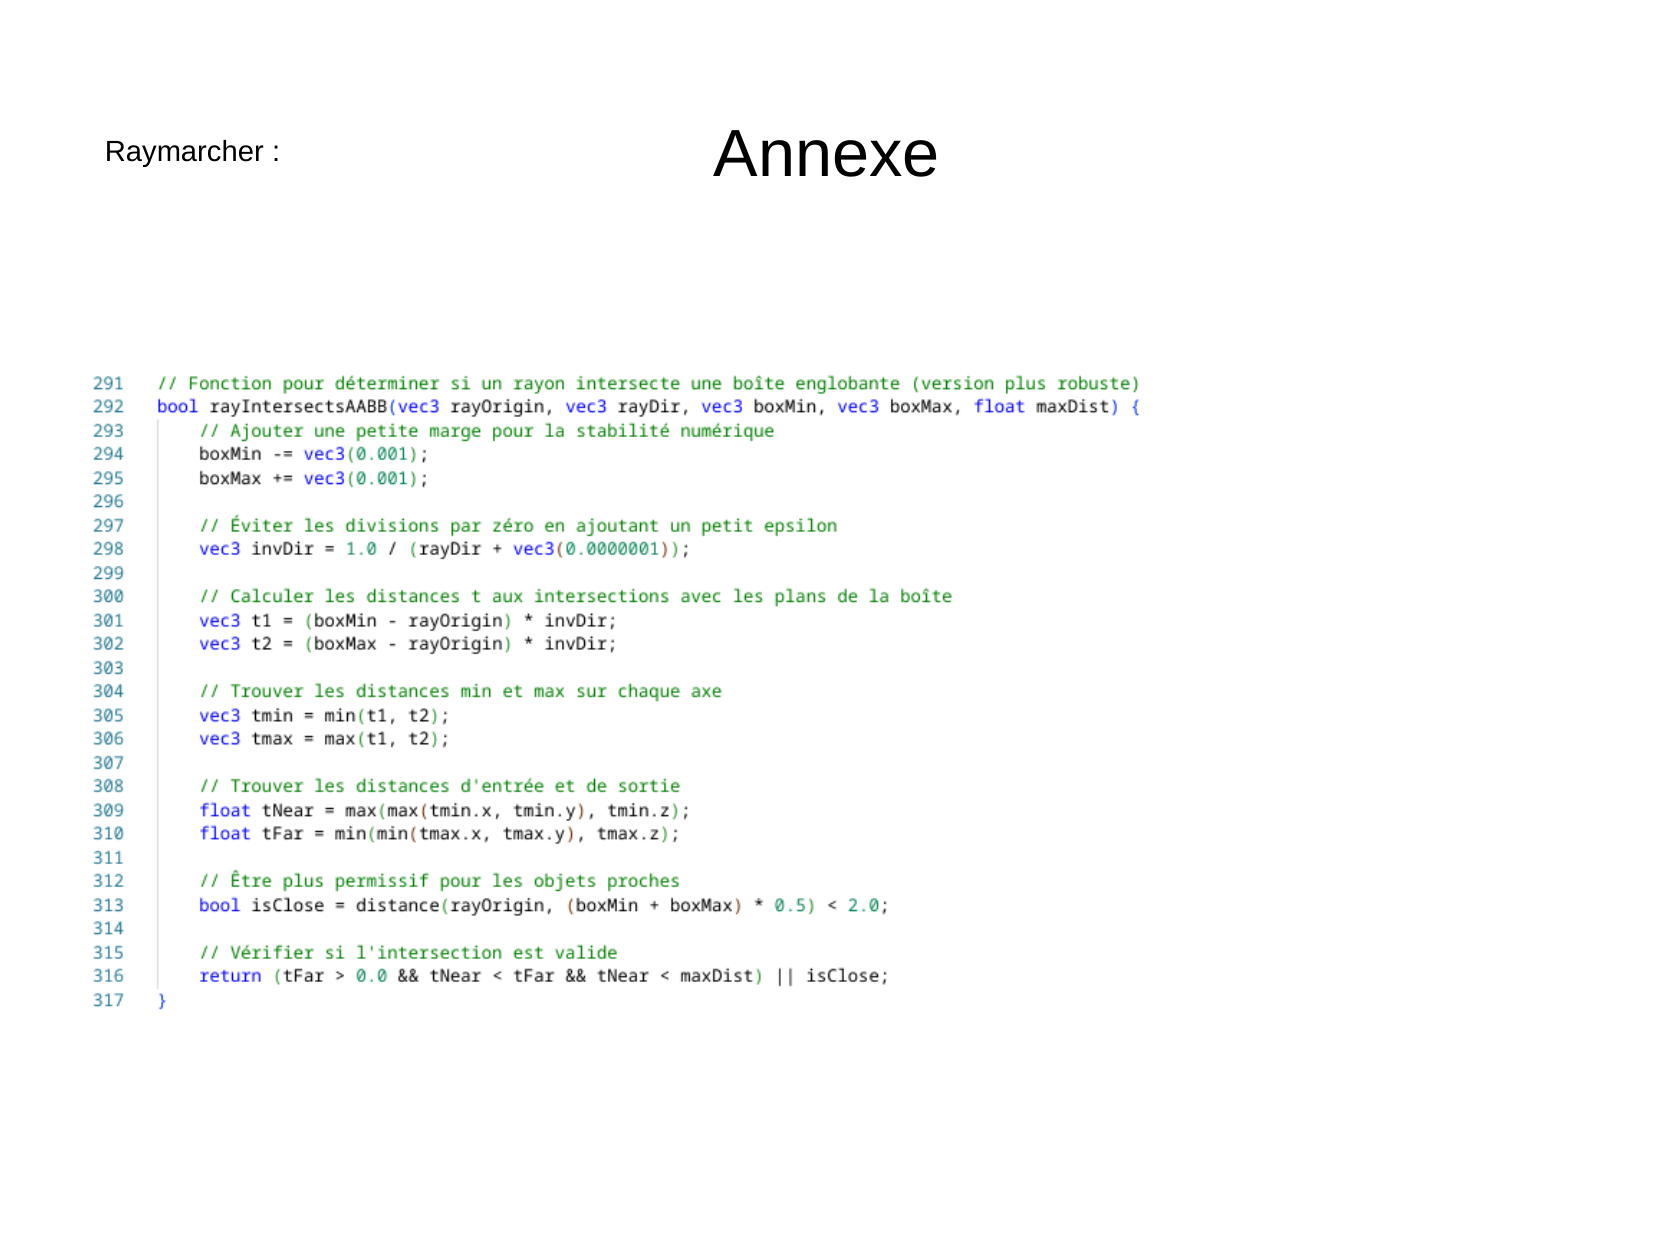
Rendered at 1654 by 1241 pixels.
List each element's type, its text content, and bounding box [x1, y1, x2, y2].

text_box Raymarcher : [90, 127, 305, 176]
picture [84, 368, 1377, 1015]
title Annexe [82, 49, 1571, 257]
